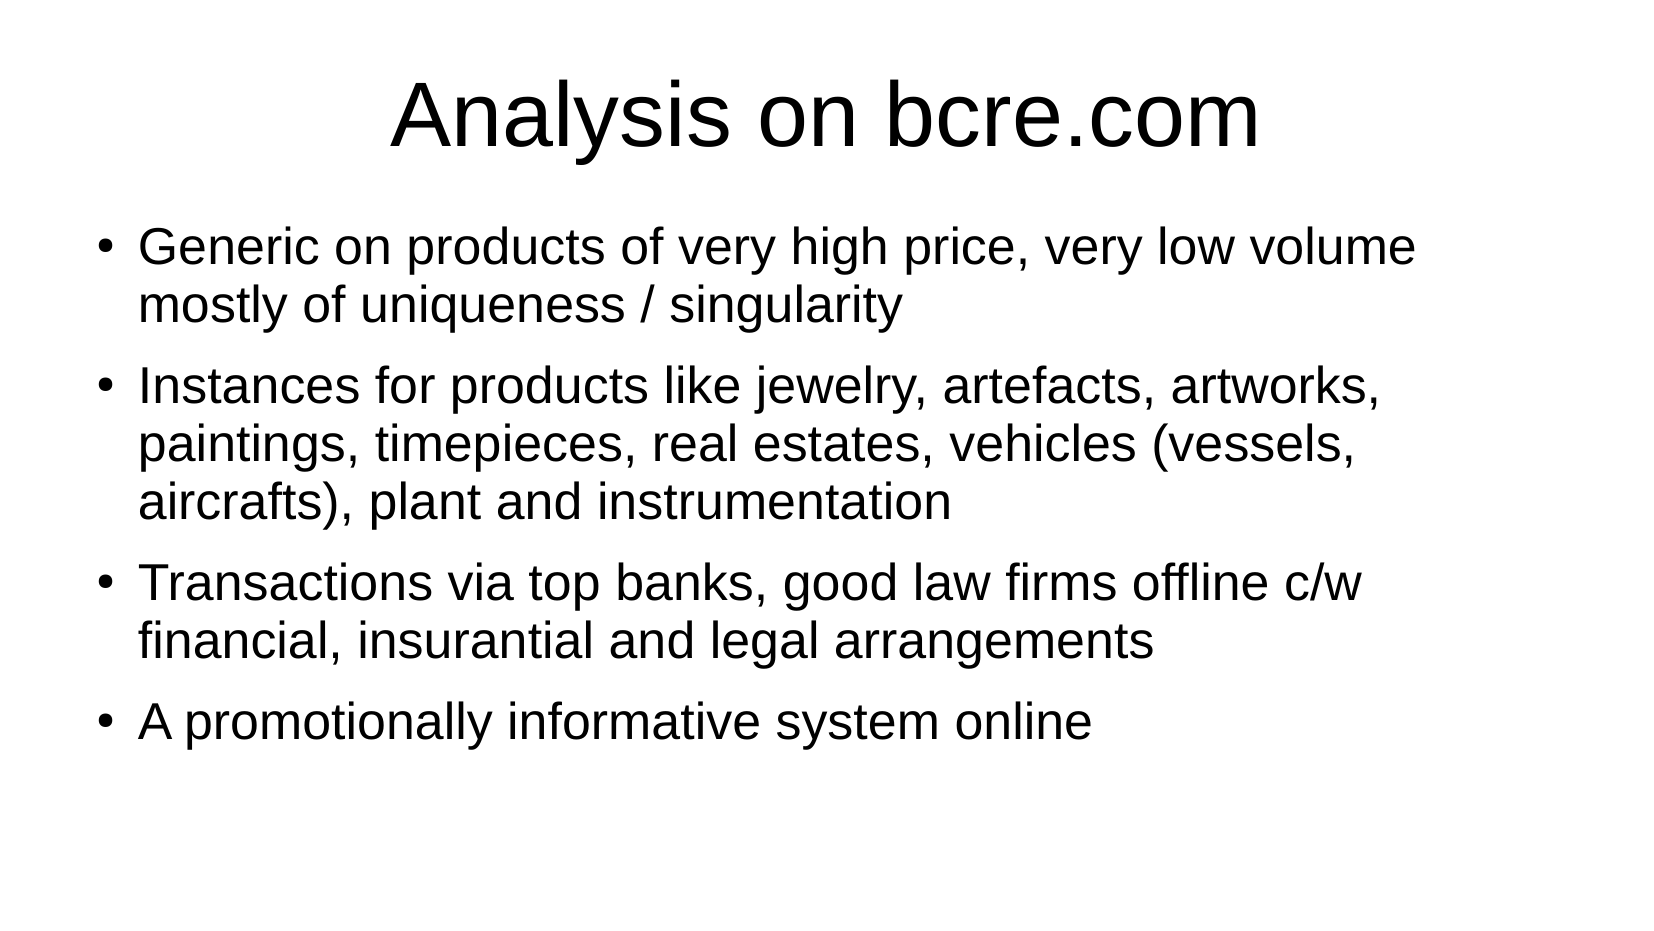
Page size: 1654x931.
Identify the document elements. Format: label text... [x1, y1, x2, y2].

list Generic on products of very high price, very low volume mostly of uniqueness / singularity Instances for products like jewelry, artefacts, artworks, paintings, timepieces, real estates, vehicles (vessels, aircrafts), plant and instrumentation Transactions via top banks, good law firms offline c/w financial, insurantial and legal arrangements A promotionally informative system online [82, 217, 1571, 758]
title Analysis on bcre.com [82, 37, 1571, 193]
